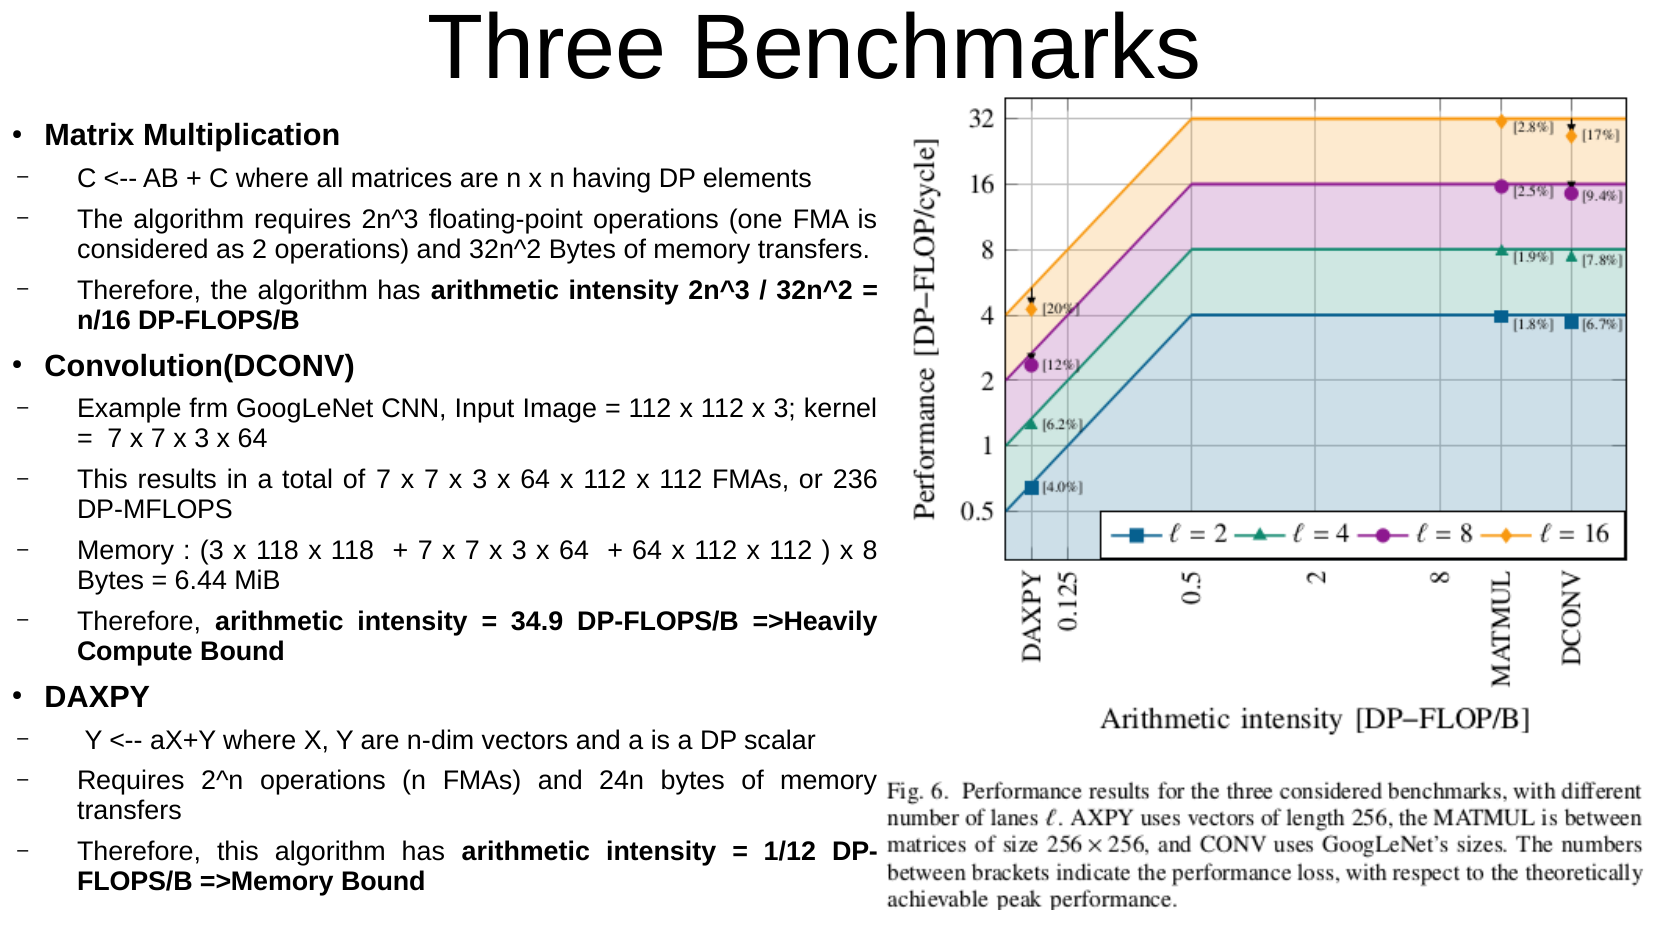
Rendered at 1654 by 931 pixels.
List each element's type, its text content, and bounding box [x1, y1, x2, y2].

title Three Benchmarks [70, 0, 1560, 98]
list Matrix Multiplication C <-- AB + C where all matrices are n x n having DP elements The algorithm requires 2n^3 floating-point operations (one FMA is considered as 2 operations) and 32n^2 Bytes of memory transfers. Therefore, the algorithm has arithmetic intensity 2n^3 / 32n^2 = n/16 DP-FLOPS/B Convolution(DCONV) Example frm GoogLeNet CNN, Input Image = 112 x 112 x 3; kernel = 7 x 7 x 3 x 64 This results in a total of 7 x 7 x 3 x 64 x 112 x 112 FMAs, or 236 DP-MFLOPS Memory : (3 x 118 x 118 + 7 x 7 x 3 x 64 + 64 x 112 x 112 ) x 8 Bytes = 6.44 MiB Therefore, arithmetic intensity = 34.9 DP-FLOPS/B =>Heavily Compute Bound DAXPY Y <-- aX+Y where X, Y are n-dim vectors and a is a DP scalar Requires 2^n operations (n FMAs) and 24n bytes of memory transfers Therefore, this algorithm has arithmetic intensity = 1/12 DP-FLOPS/B =>Memory Bound [11, 118, 879, 931]
picture [878, 93, 1654, 910]
